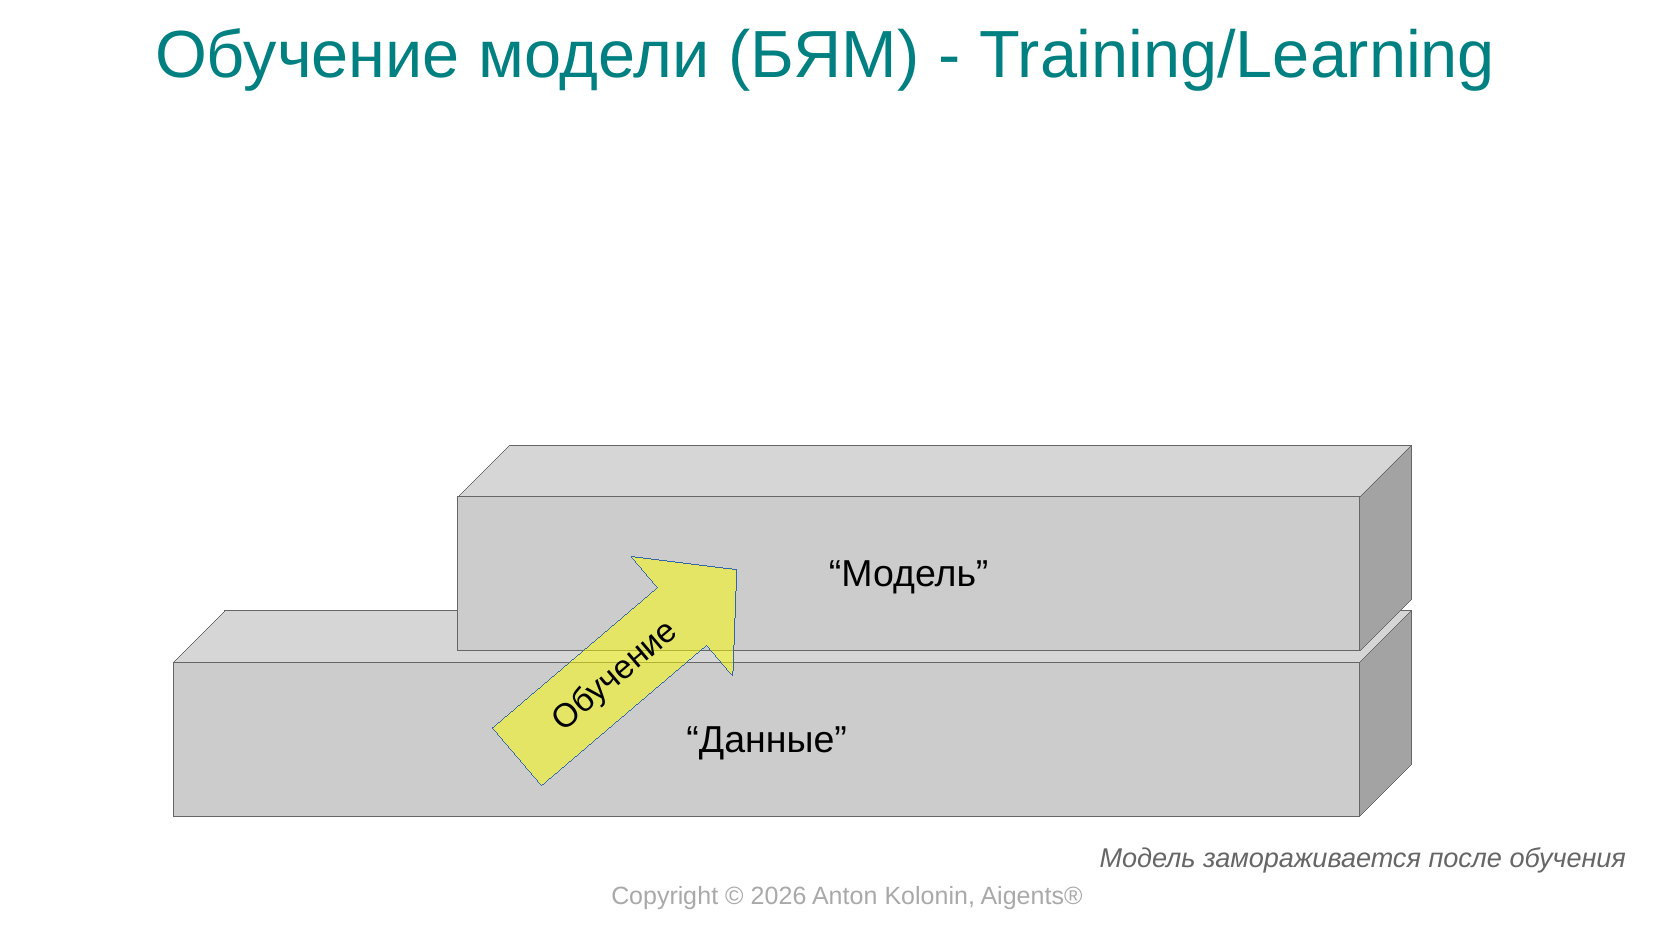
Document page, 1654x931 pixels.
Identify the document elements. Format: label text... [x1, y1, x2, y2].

text_box Обучение [492, 556, 737, 786]
text_box Sad(t) [687, 651, 720, 663]
text_box Обучение модели (БЯМ) - Training/Learning [0, 0, 1652, 112]
text_box “Модель” [457, 497, 1359, 651]
text_box “Данные” [173, 663, 1359, 817]
text_box Модель замораживается после обучения [1084, 836, 1641, 882]
text_box Sad(t) [734, 610, 1410, 663]
text_box Predicates [457, 445, 1410, 497]
text_box Sad(t) [173, 610, 581, 663]
